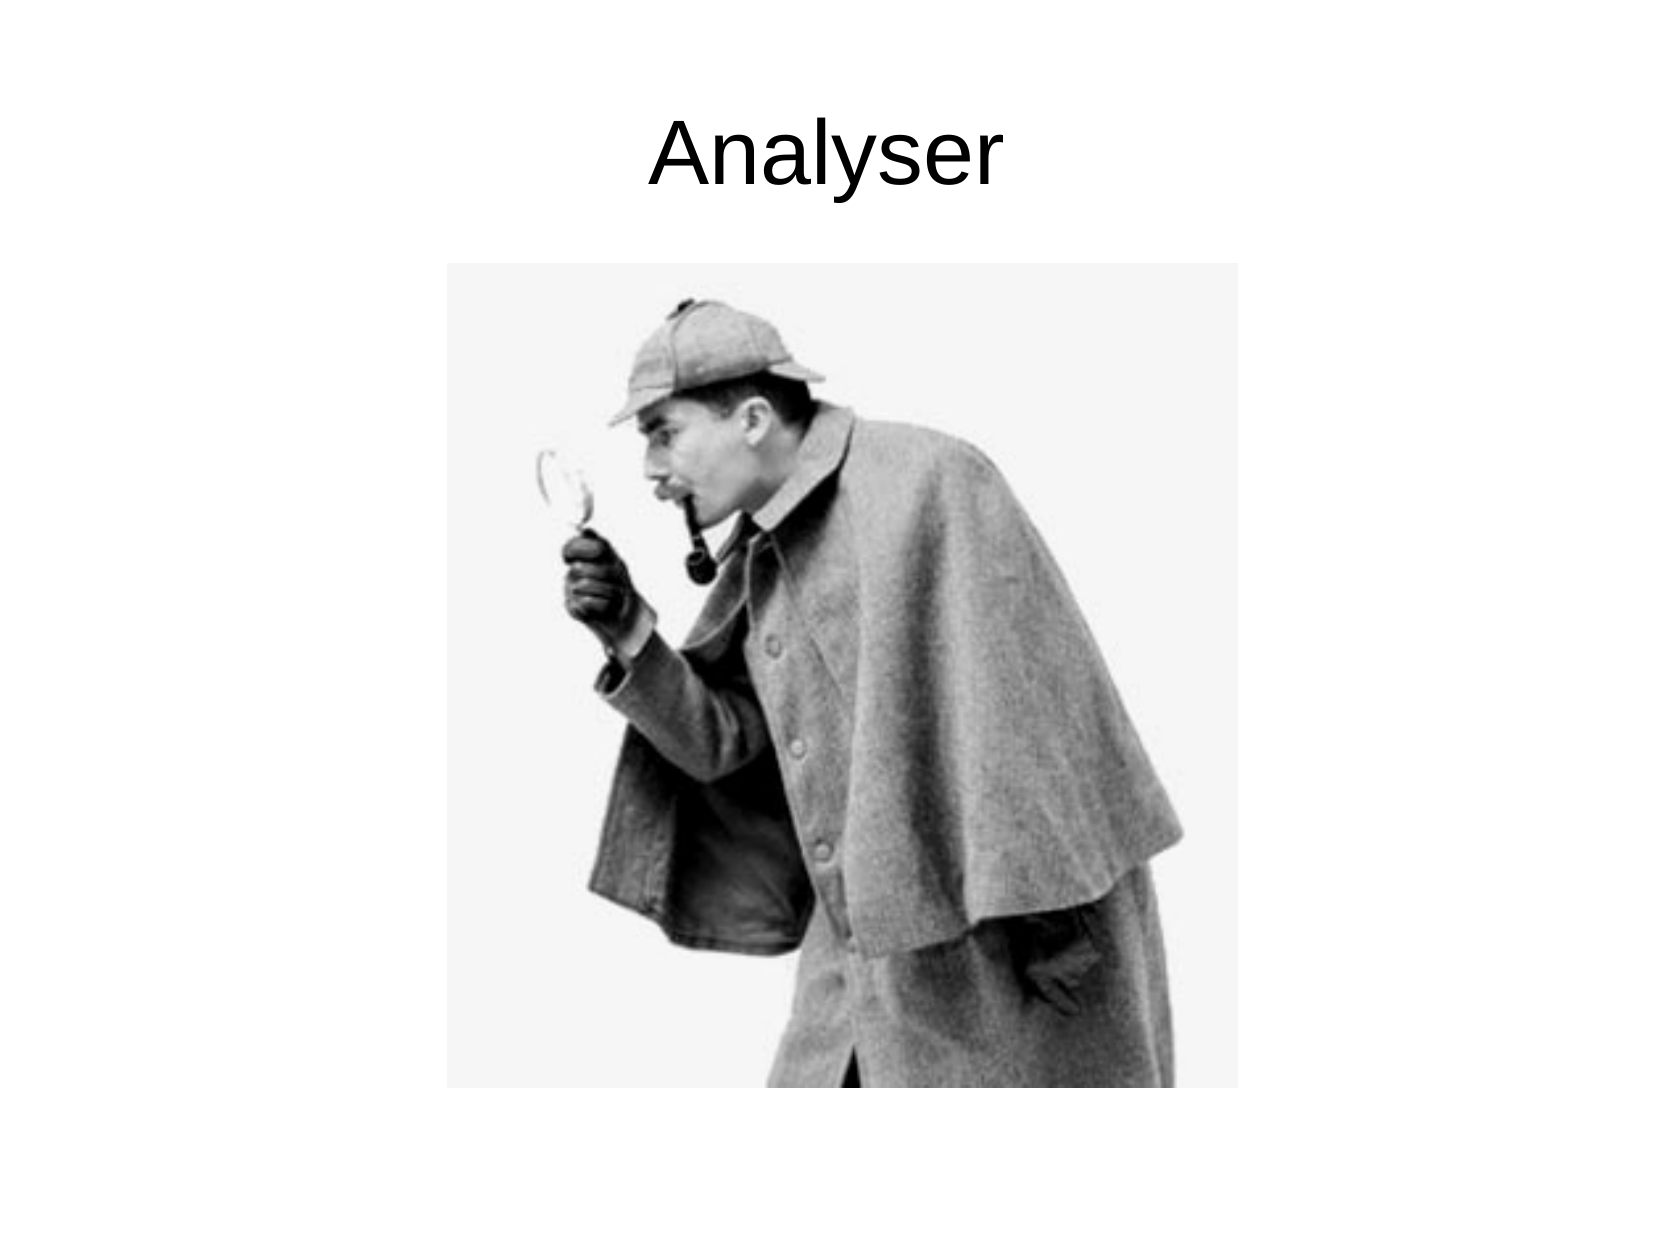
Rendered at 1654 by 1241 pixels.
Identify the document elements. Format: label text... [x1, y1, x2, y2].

picture [447, 263, 1238, 1088]
title Analyser [82, 49, 1571, 257]
